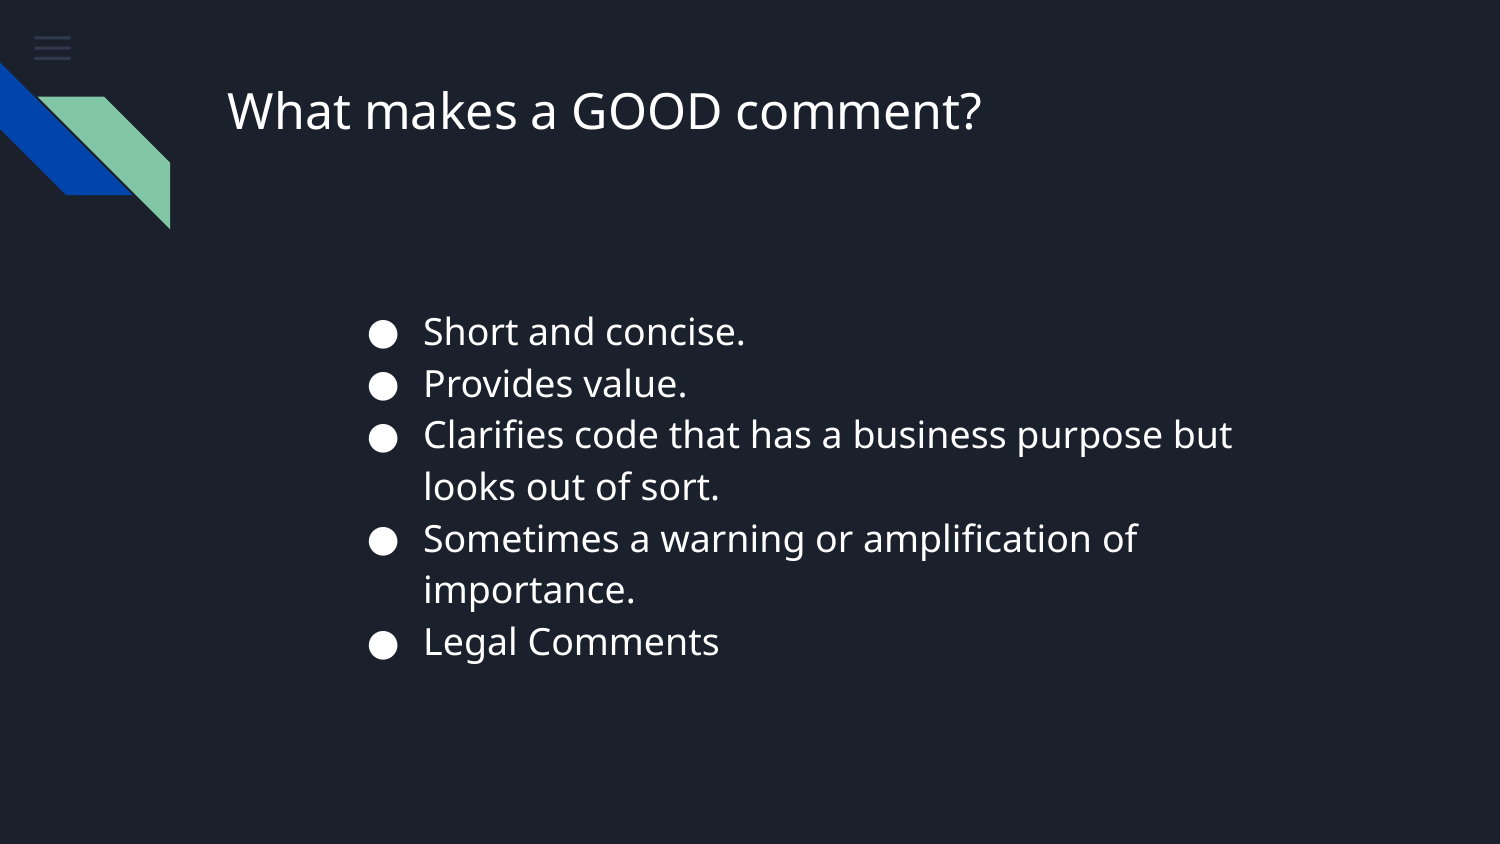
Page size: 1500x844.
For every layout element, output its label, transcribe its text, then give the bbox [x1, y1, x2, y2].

title What makes a GOOD comment? [212, 64, 1368, 215]
list Short and concise. Provides value. Clarifies code that has a business purpose but looks out of sort. Sometimes a warning or amplification of importance. Legal Comments [333, 286, 1298, 792]
